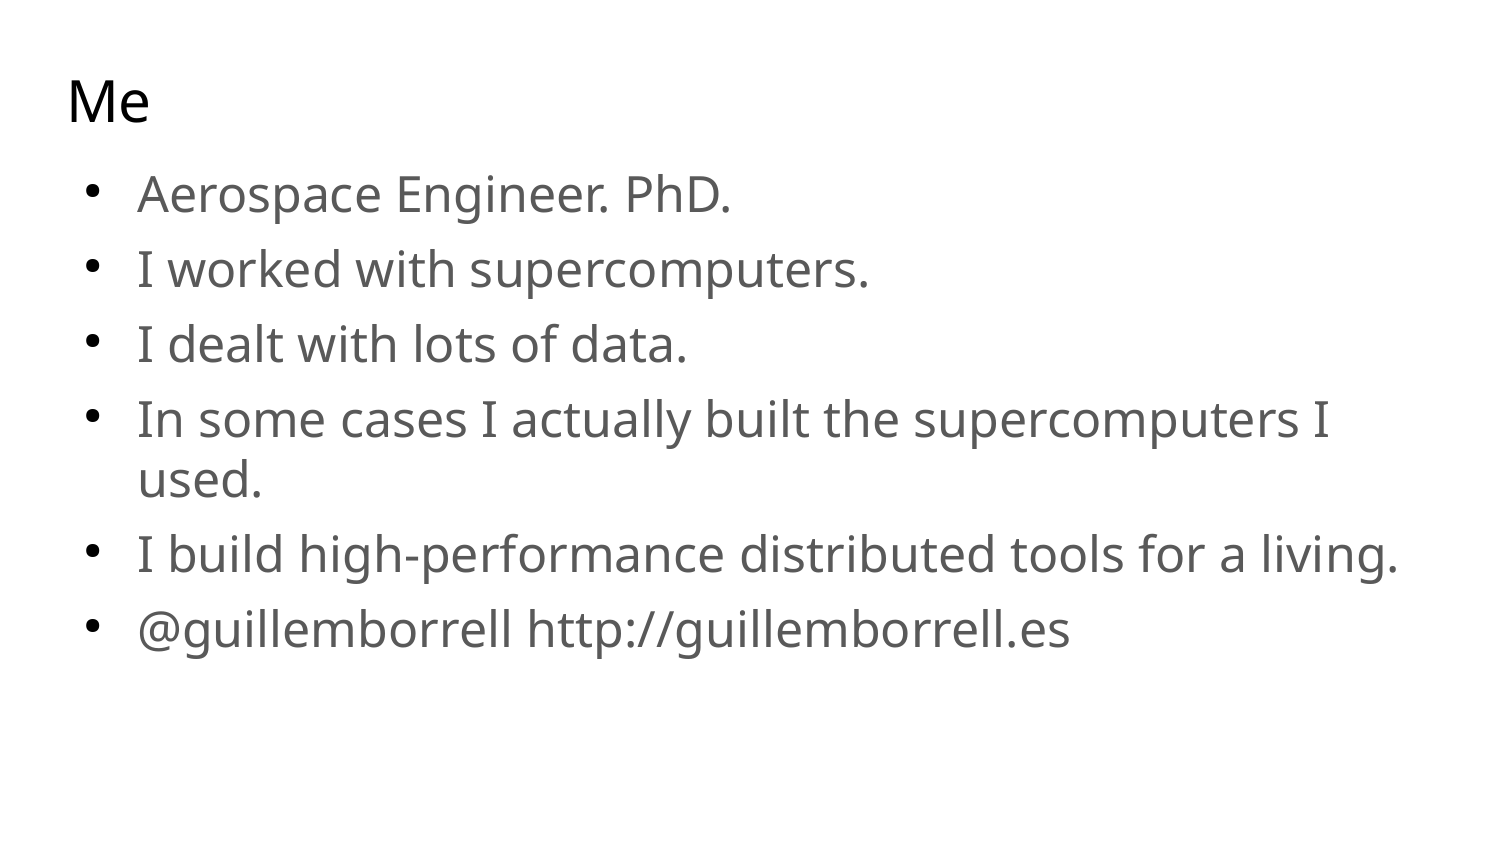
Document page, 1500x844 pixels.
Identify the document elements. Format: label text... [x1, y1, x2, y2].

title Me [51, 49, 1449, 144]
list Aerospace Engineer. PhD. I worked with supercomputers. I dealt with lots of data. In some cases I actually built the supercomputers I used. I build high-performance distributed tools for a living. @guillemborrell http://guillemborrell.es [51, 147, 1449, 709]
